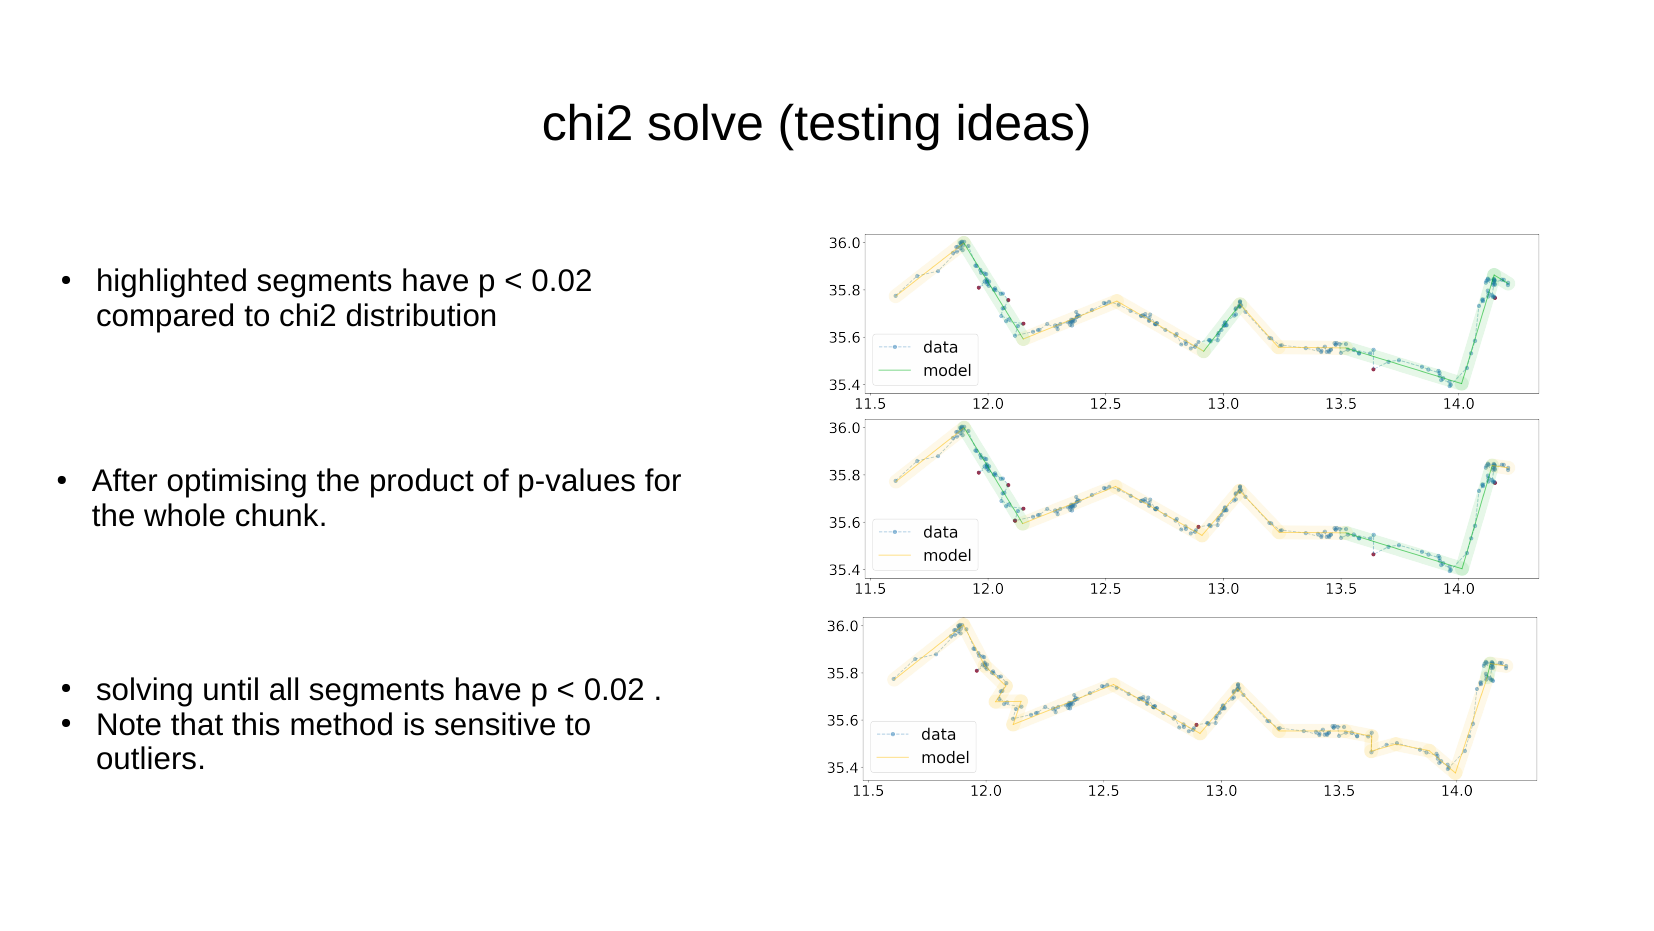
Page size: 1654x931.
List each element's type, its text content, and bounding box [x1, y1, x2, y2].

text_box solving until all segments have p < 0.02 . Note that this method is sensitive to outliers. [45, 664, 721, 784]
picture [824, 230, 1543, 601]
title chi2 solve (testing ideas) [72, 45, 1561, 201]
picture [822, 613, 1541, 803]
text_box After optimising the product of p-values for the whole chunk. [41, 456, 717, 556]
text_box highlighted segments have p < 0.02 compared to chi2 distribution [45, 256, 721, 356]
